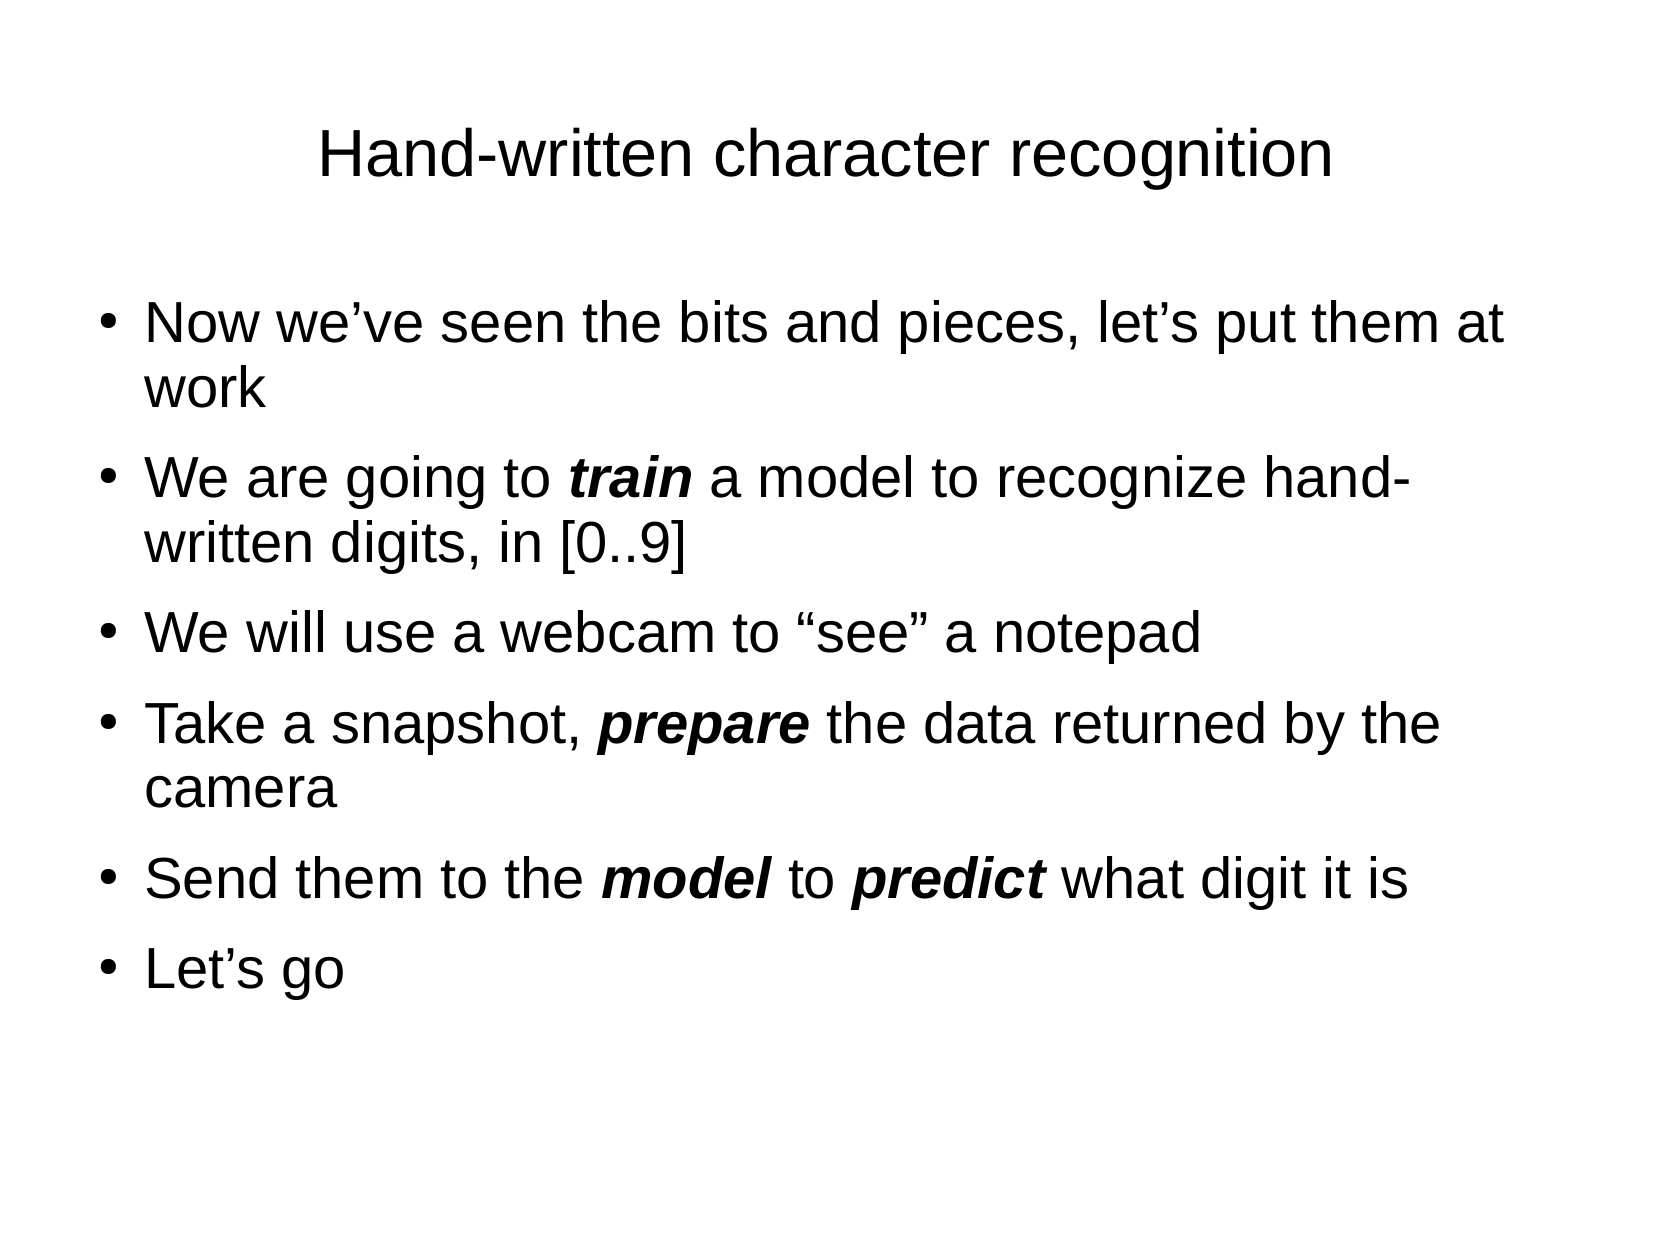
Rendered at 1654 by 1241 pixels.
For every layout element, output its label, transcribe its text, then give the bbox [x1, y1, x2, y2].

title Hand-written character recognition [82, 49, 1571, 257]
list Now we’ve seen the bits and pieces, let’s put them at work We are going to train a model to recognize hand-written digits, in [0..9] We will use a webcam to “see” a notepad Take a snapshot, prepare the data returned by the camera Send them to the model to predict what digit it is Let’s go [82, 290, 1571, 1010]
